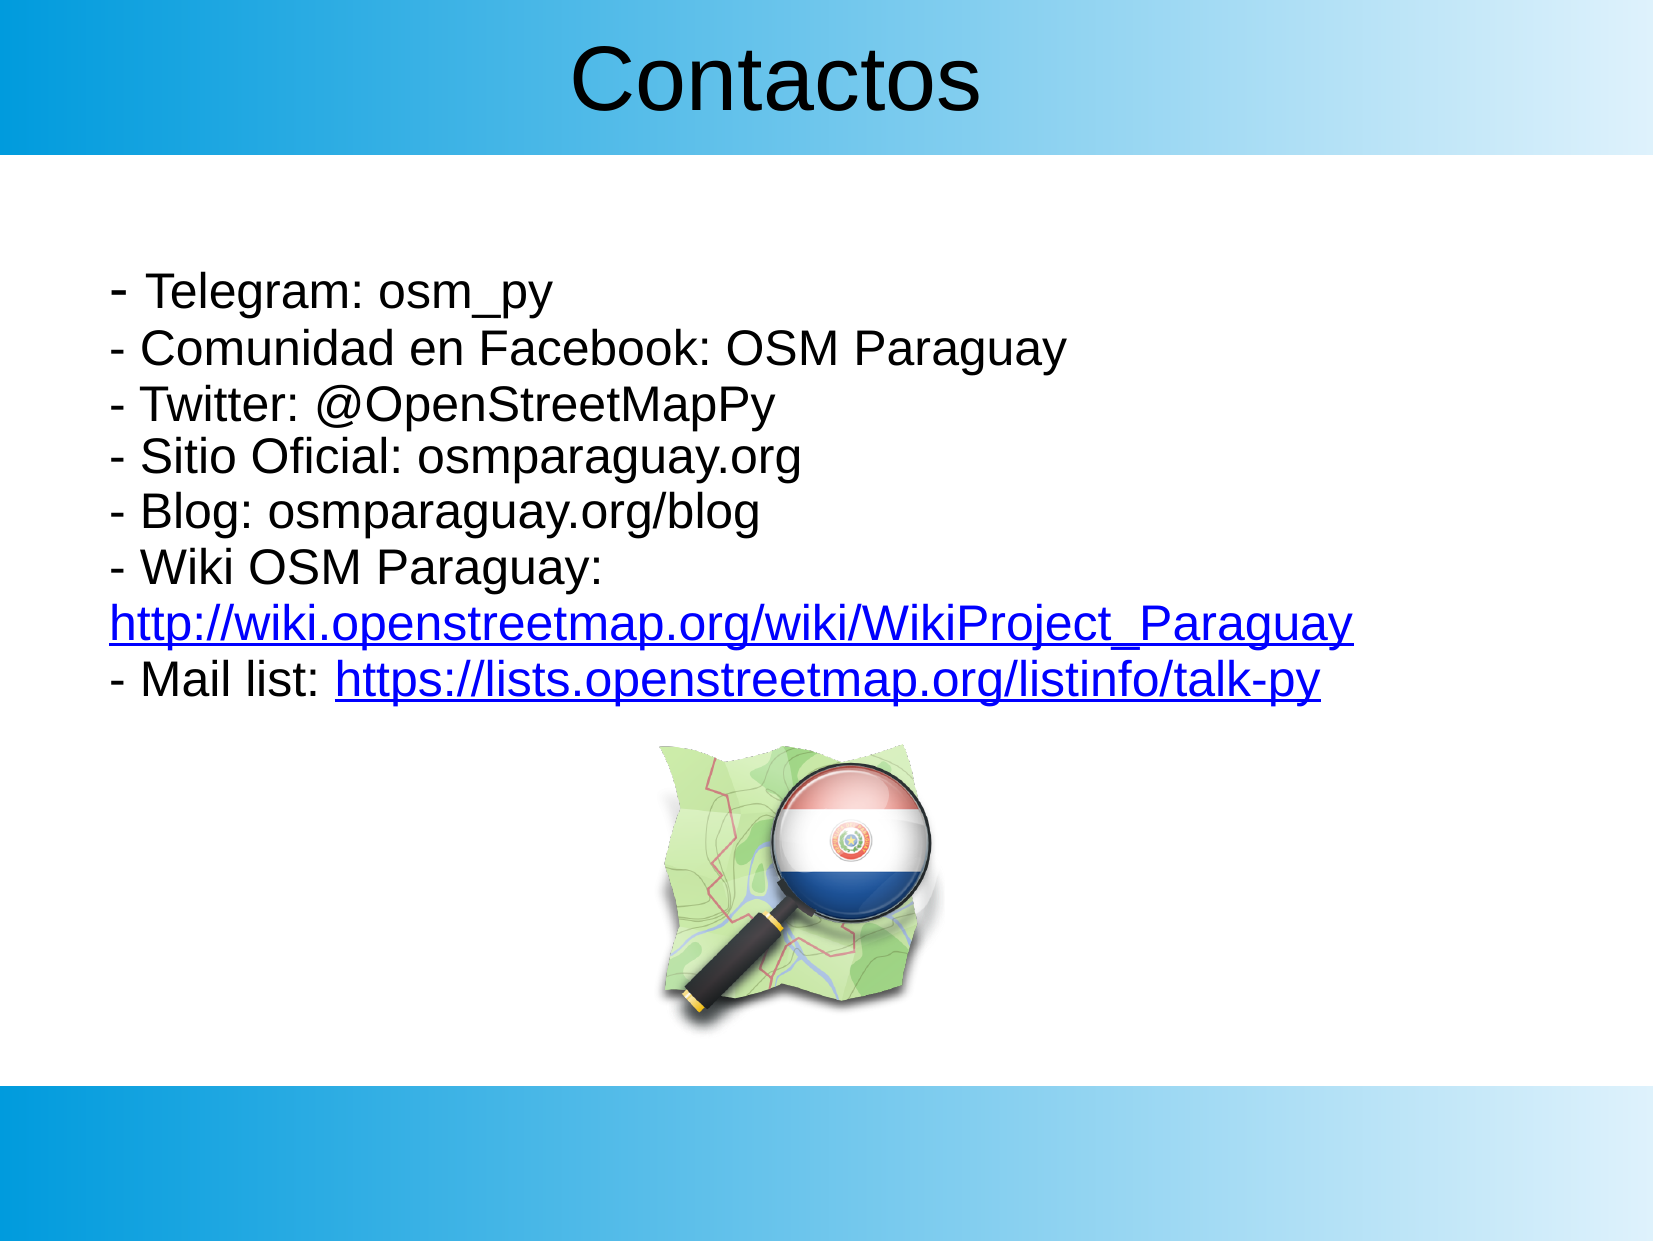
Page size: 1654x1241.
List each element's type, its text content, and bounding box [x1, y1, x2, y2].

text_box - Telegram: osm_py - Comunidad en Facebook: OSM Paraguay - Twitter: @OpenStreetMapPy - Sitio Oficial: osmparaguay.org - Blog: osmparaguay.org/blog - Wiki OSM Paraguay: http://wiki.openstreetmap.org/wiki/WikiProject_Paraguay - Mail list: https://lists.openstreetmap.org/listinfo/talk-py [94, 248, 1548, 721]
picture [649, 744, 945, 1040]
text_box Contactos [555, 20, 1182, 248]
